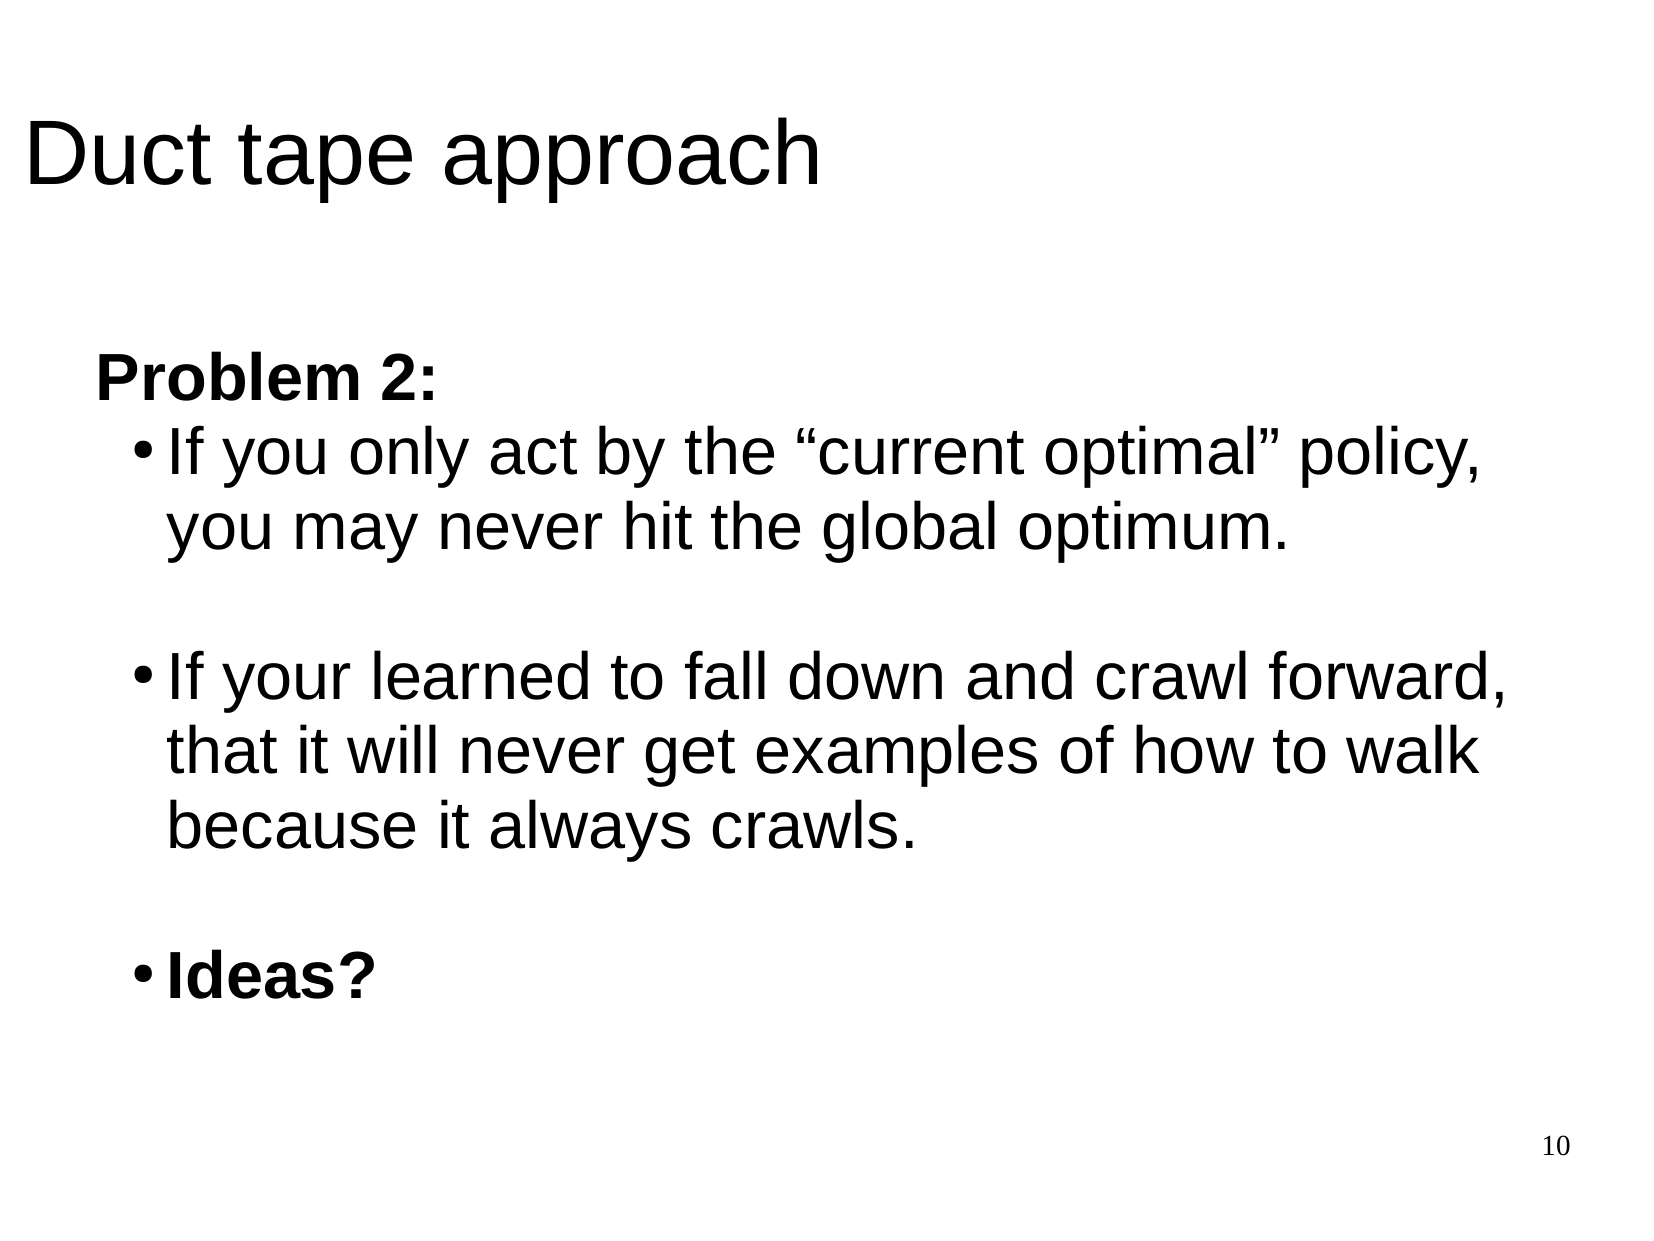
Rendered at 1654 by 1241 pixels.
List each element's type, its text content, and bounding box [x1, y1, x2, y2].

text_box Problem 2: If you only act by the “current optimal” policy, you may never hit the global optimum. If your learned to fall down and crawl forward, that it will never get examples of how to walk because it always crawls. Ideas? [95, 264, 1551, 1013]
title Duct tape approach [23, 49, 1512, 257]
